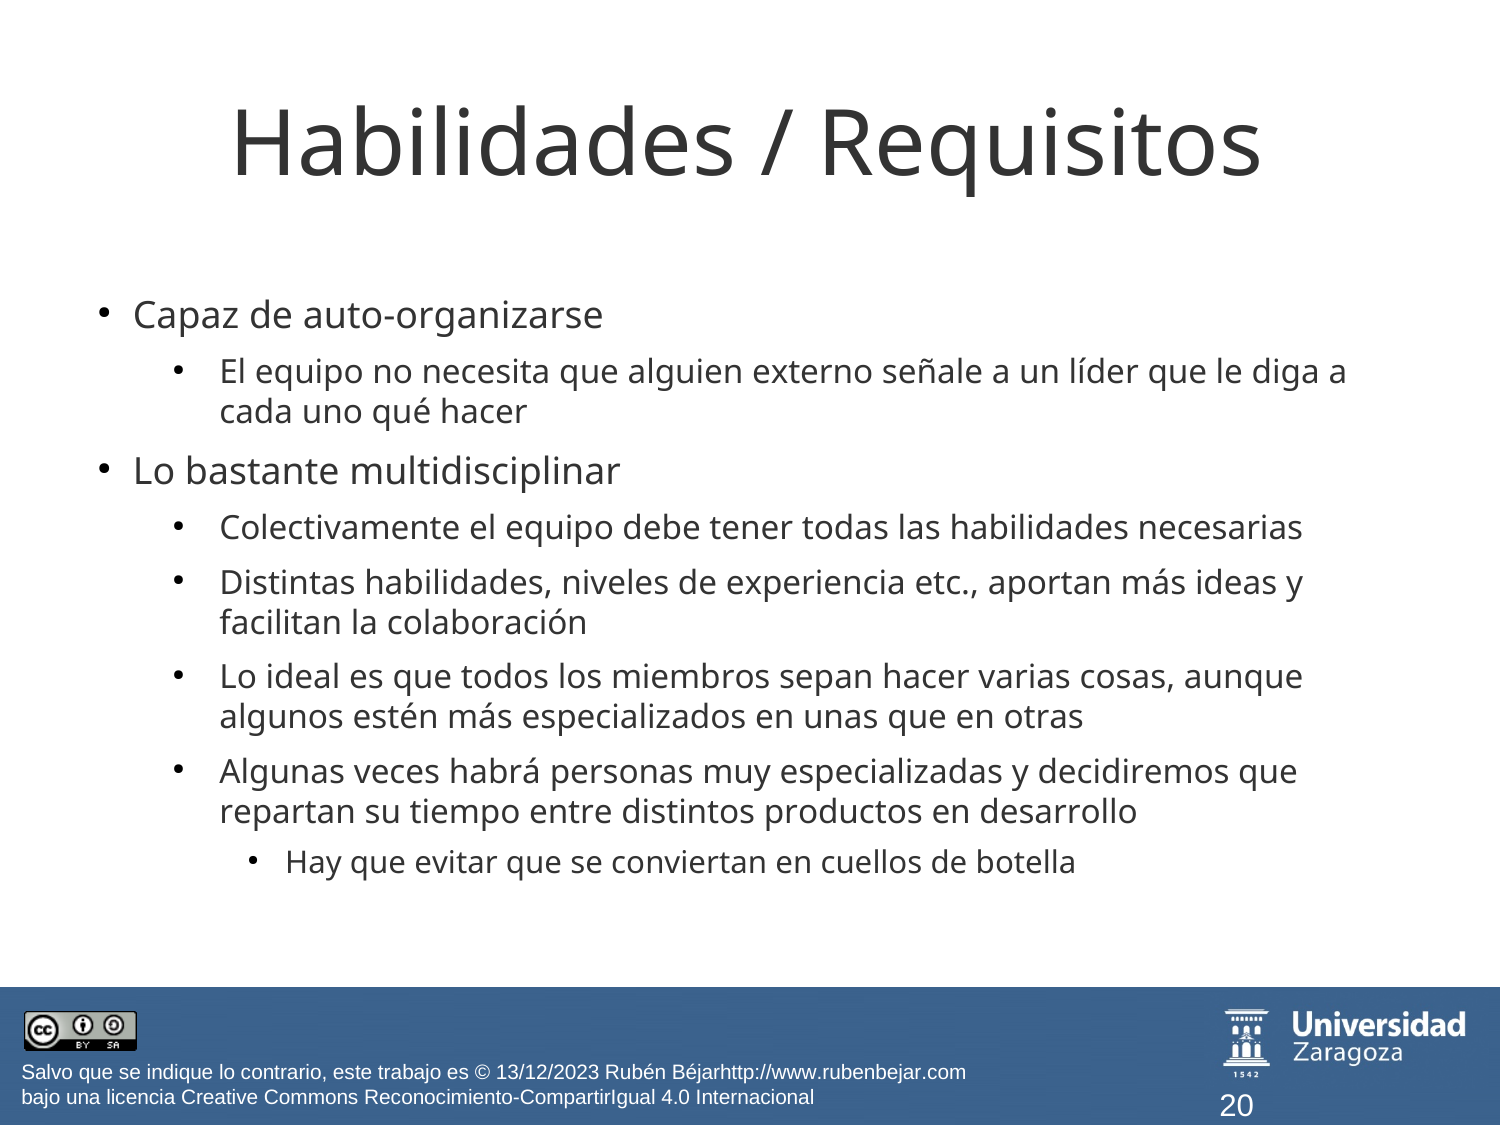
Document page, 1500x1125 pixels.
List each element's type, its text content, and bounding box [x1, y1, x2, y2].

list Capaz de auto-organizarse El equipo no necesita que alguien externo señale a un líder que le diga a cada uno qué hacer Lo bastante multidisciplinar Colectivamente el equipo debe tener todas las habilidades necesarias Distintas habilidades, niveles de experiencia etc., aportan más ideas y facilitan la colaboración Lo ideal es que todos los miembros sepan hacer varias cosas, aunque algunos estén más especializados en unas que en otras Algunas veces habrá personas muy especializadas y decidiremos que repartan su tiempo entre distintos productos en desarrollo Hay que evitar que se conviertan en cuellos de botella [82, 283, 1418, 957]
picture [0, 987, 1500, 1125]
title Habilidades / Requisitos [74, 21, 1420, 257]
